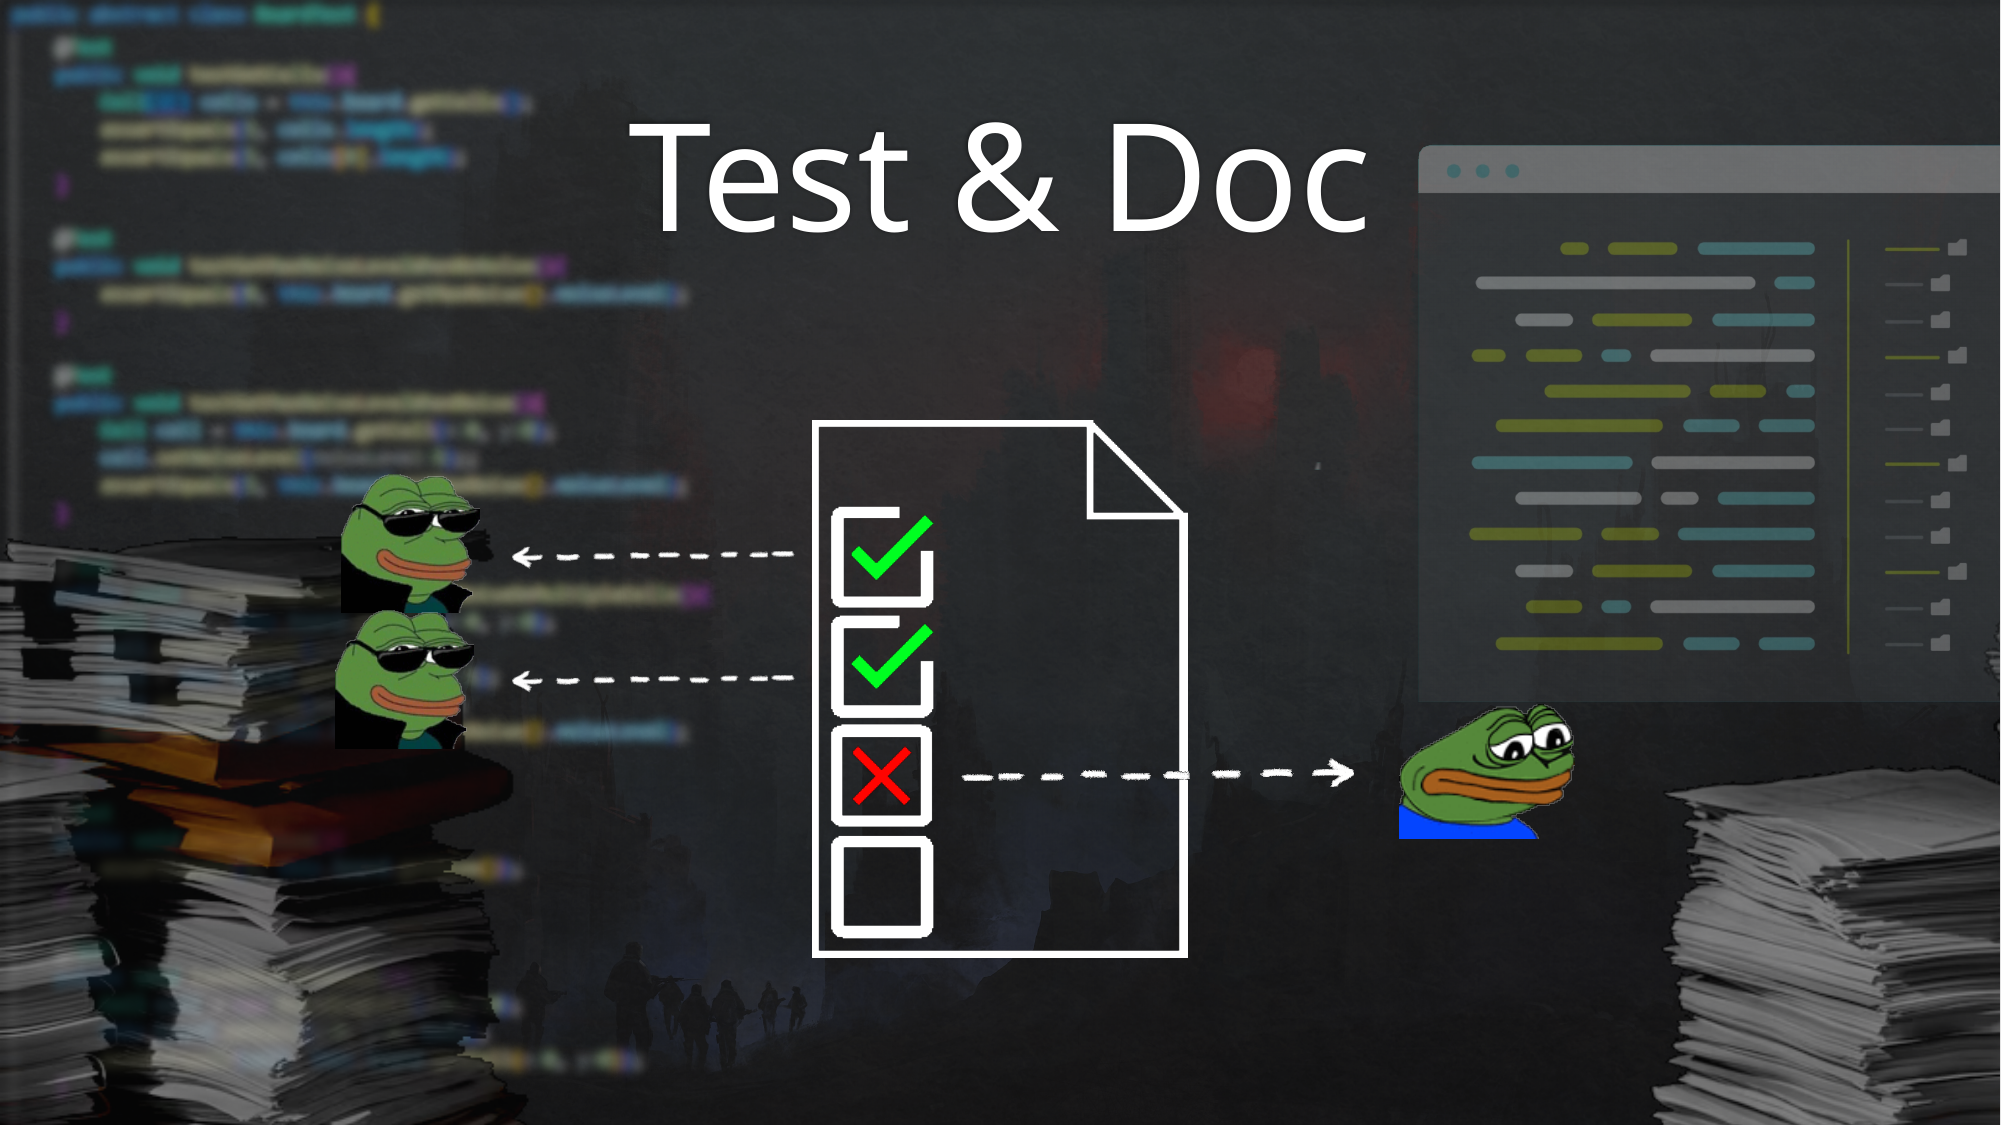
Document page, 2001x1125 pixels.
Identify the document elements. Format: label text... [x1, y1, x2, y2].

text_box Test & Doc [855, 92, 1207, 252]
picture [0, 0, 2001, 1125]
